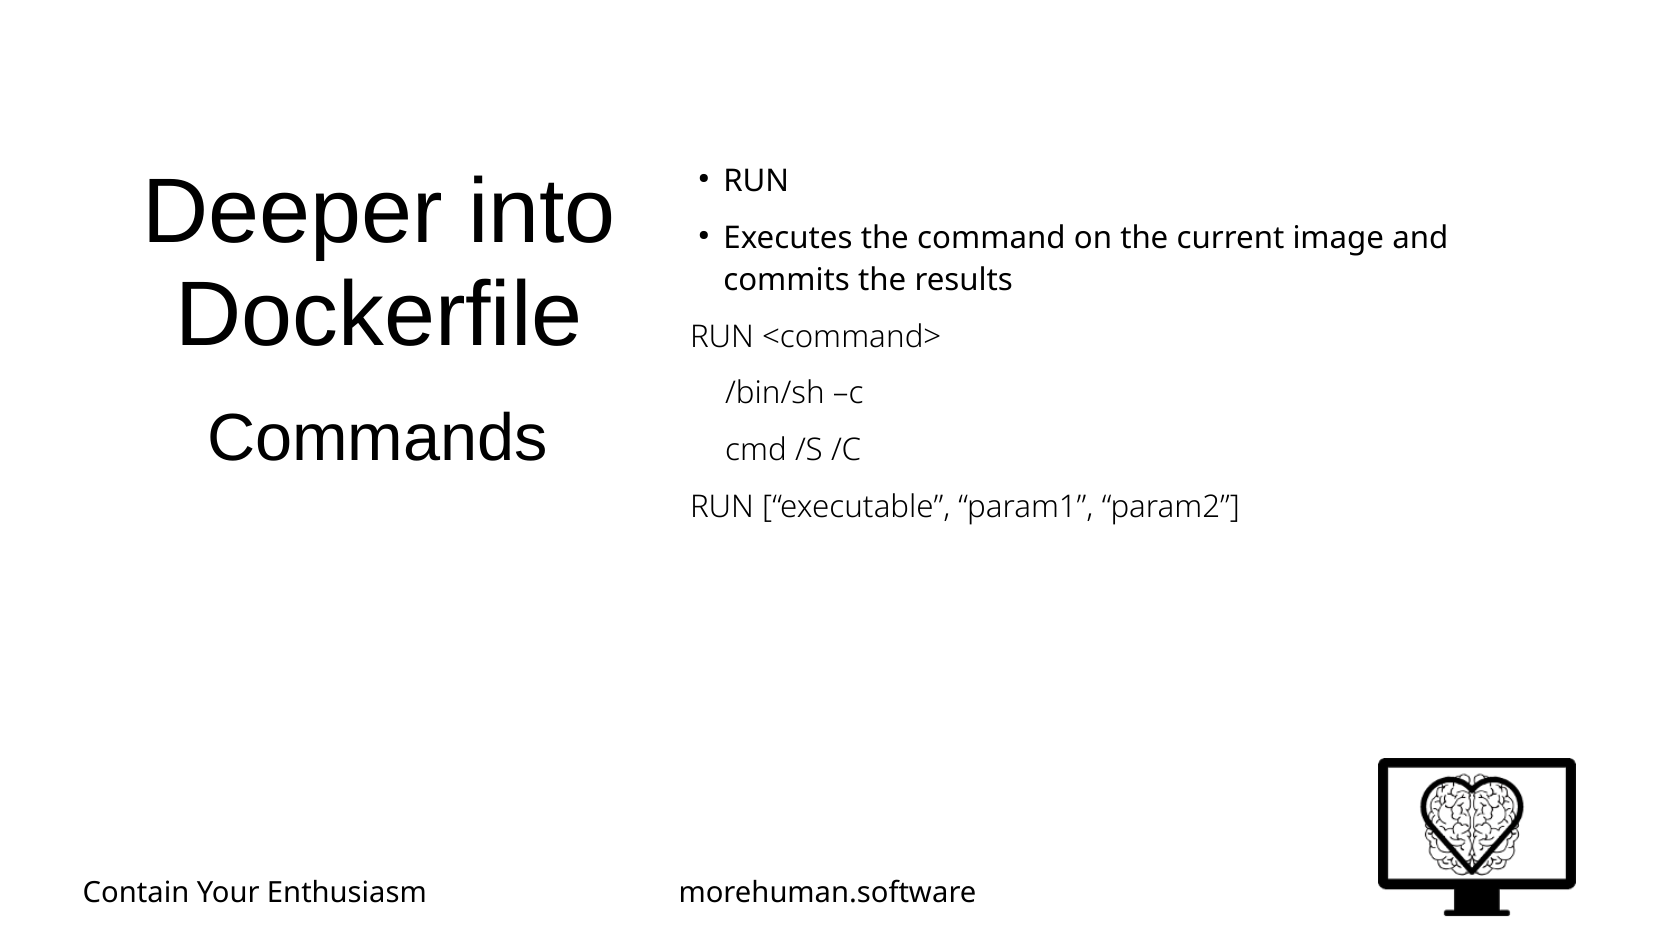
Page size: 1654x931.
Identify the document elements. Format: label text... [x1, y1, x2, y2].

picture [1378, 758, 1576, 925]
title Deeper into Dockerfile [83, 154, 676, 371]
text_box Commands [81, 400, 674, 705]
list RUN Executes the command on the current image and commits the results RUN <command> /bin/sh –c cmd /S /C RUN [“executable”, “param1”, “param2”] [690, 157, 1572, 533]
